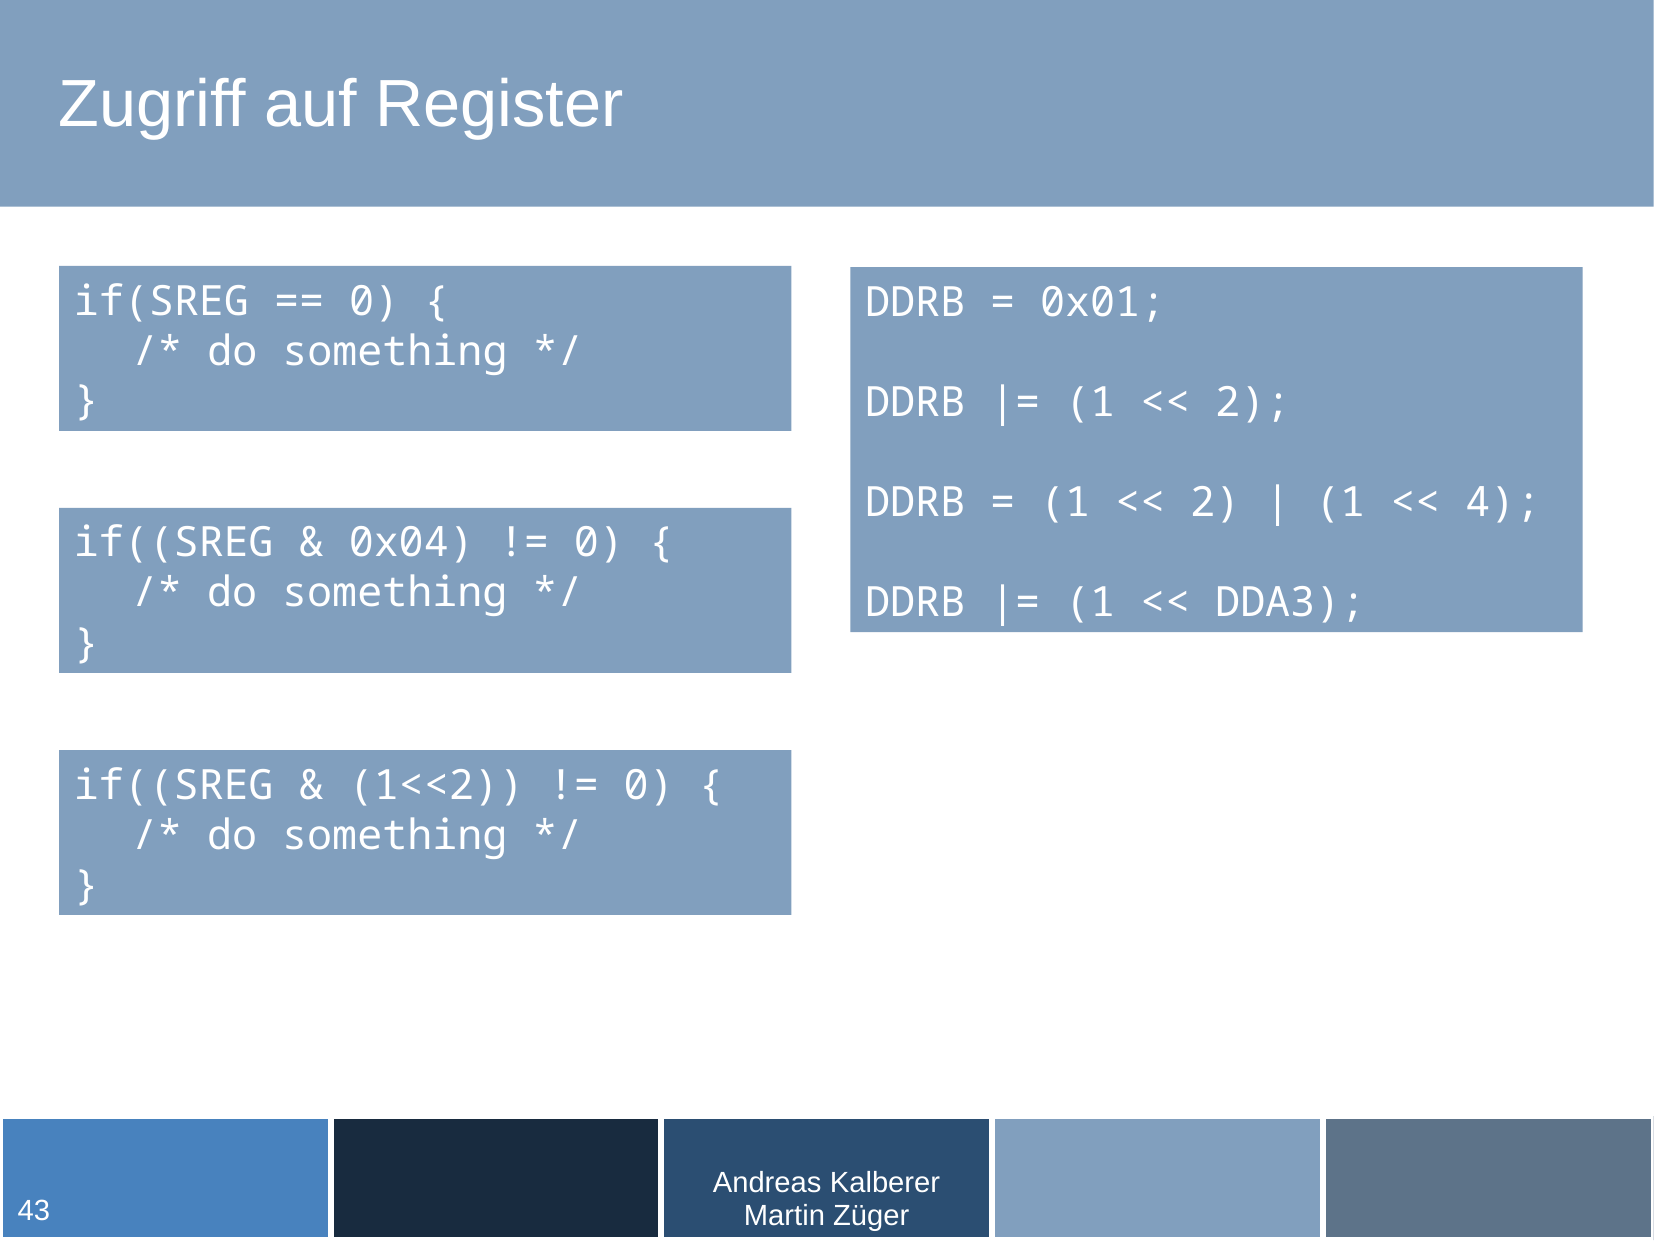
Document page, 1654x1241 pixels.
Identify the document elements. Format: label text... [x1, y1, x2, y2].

text_box if((SREG & 0x04) != 0) { /* do something */ } [59, 507, 792, 673]
text_box if((SREG & (1<<2)) != 0) { /* do something */ } [59, 750, 792, 915]
text_box DDRB = 0x01; DDRB |= (1 << 2); DDRB = (1 << 2) | (1 << 4); DDRB |= (1 << DDA3); [850, 267, 1583, 633]
title Zugriff auf Register [59, 29, 1595, 178]
text_box if(SREG == 0) { /* do something */ } [59, 265, 792, 431]
